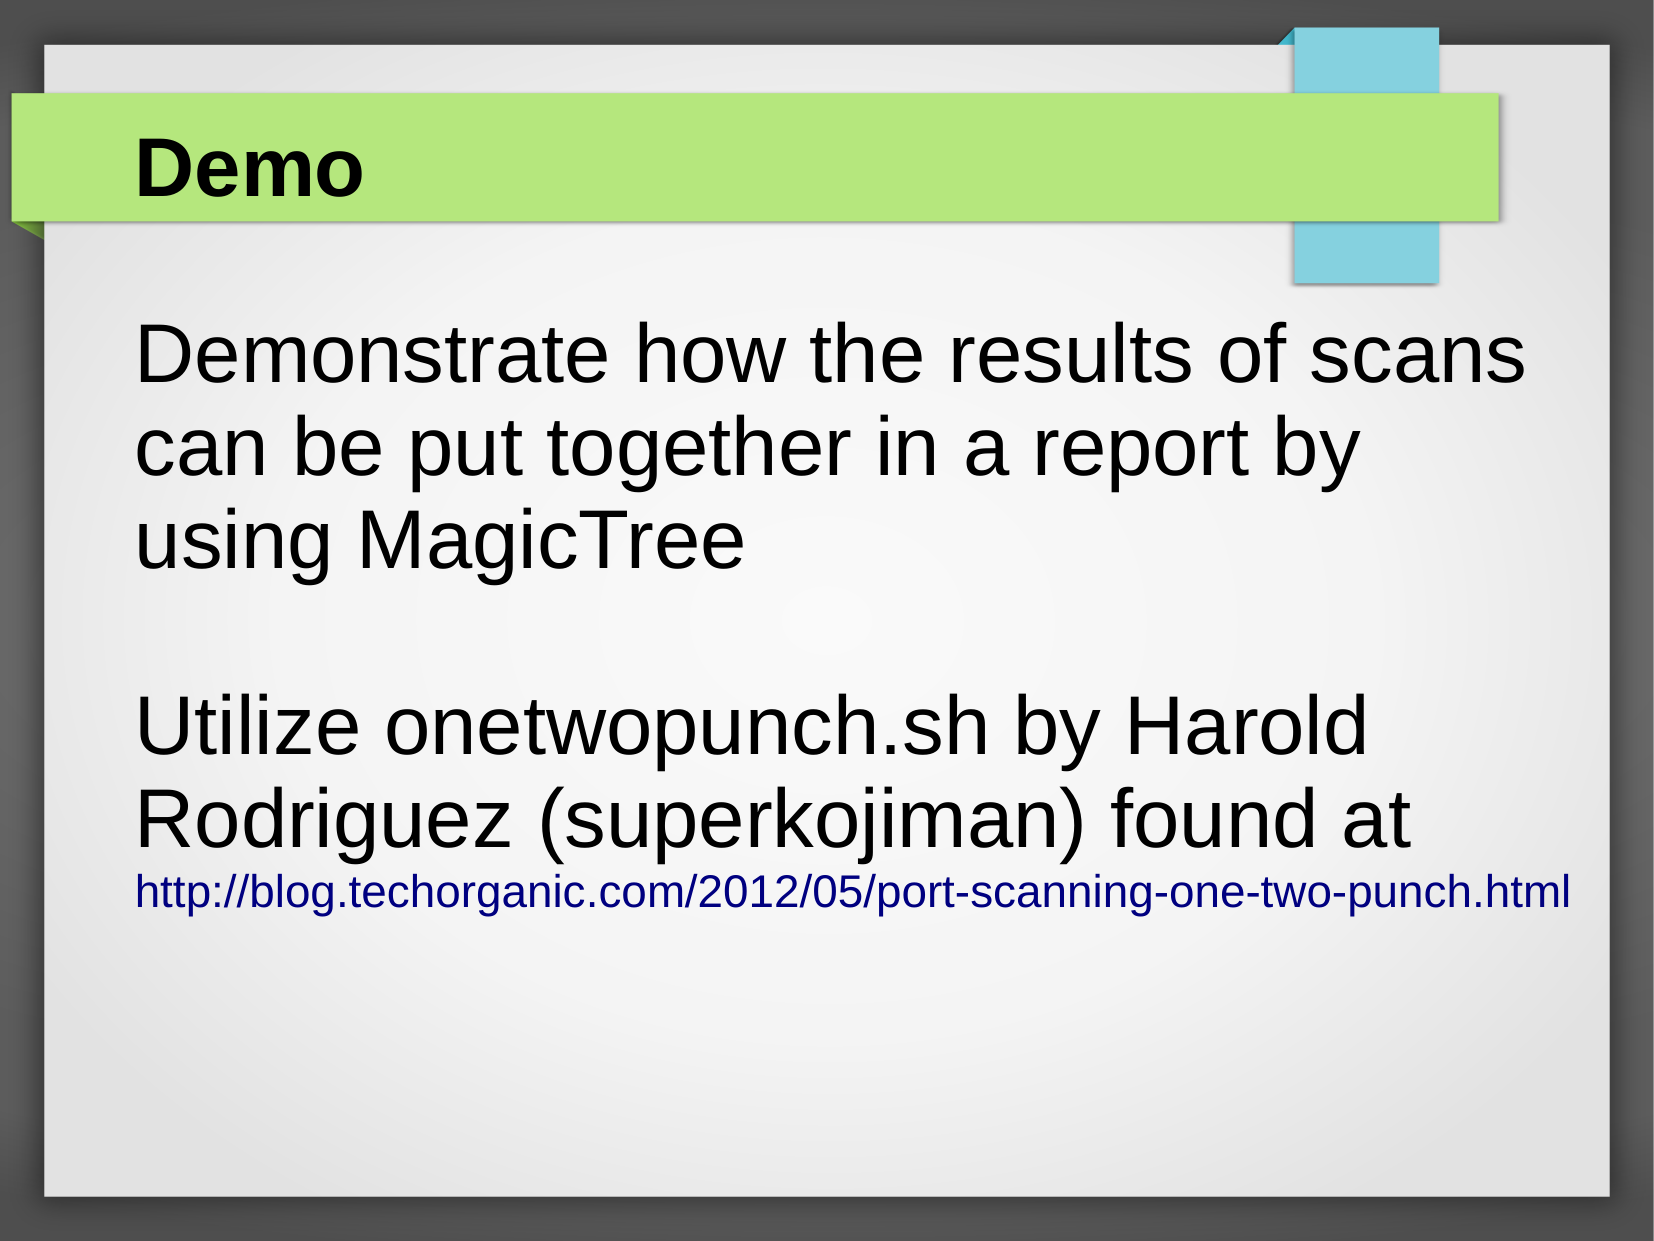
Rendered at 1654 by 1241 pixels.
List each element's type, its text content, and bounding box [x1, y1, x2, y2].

text_box Demo Demonstrate how the results of scans can be put together in a report by using MagicTree Utilize onetwopunch.sh by Harold Rodriguez (superkojiman) found at http://blog.techorganic.com/2012/05/port-scanning-one-two-punch.html [120, 114, 1588, 1018]
picture [0, 0, 1654, 1241]
